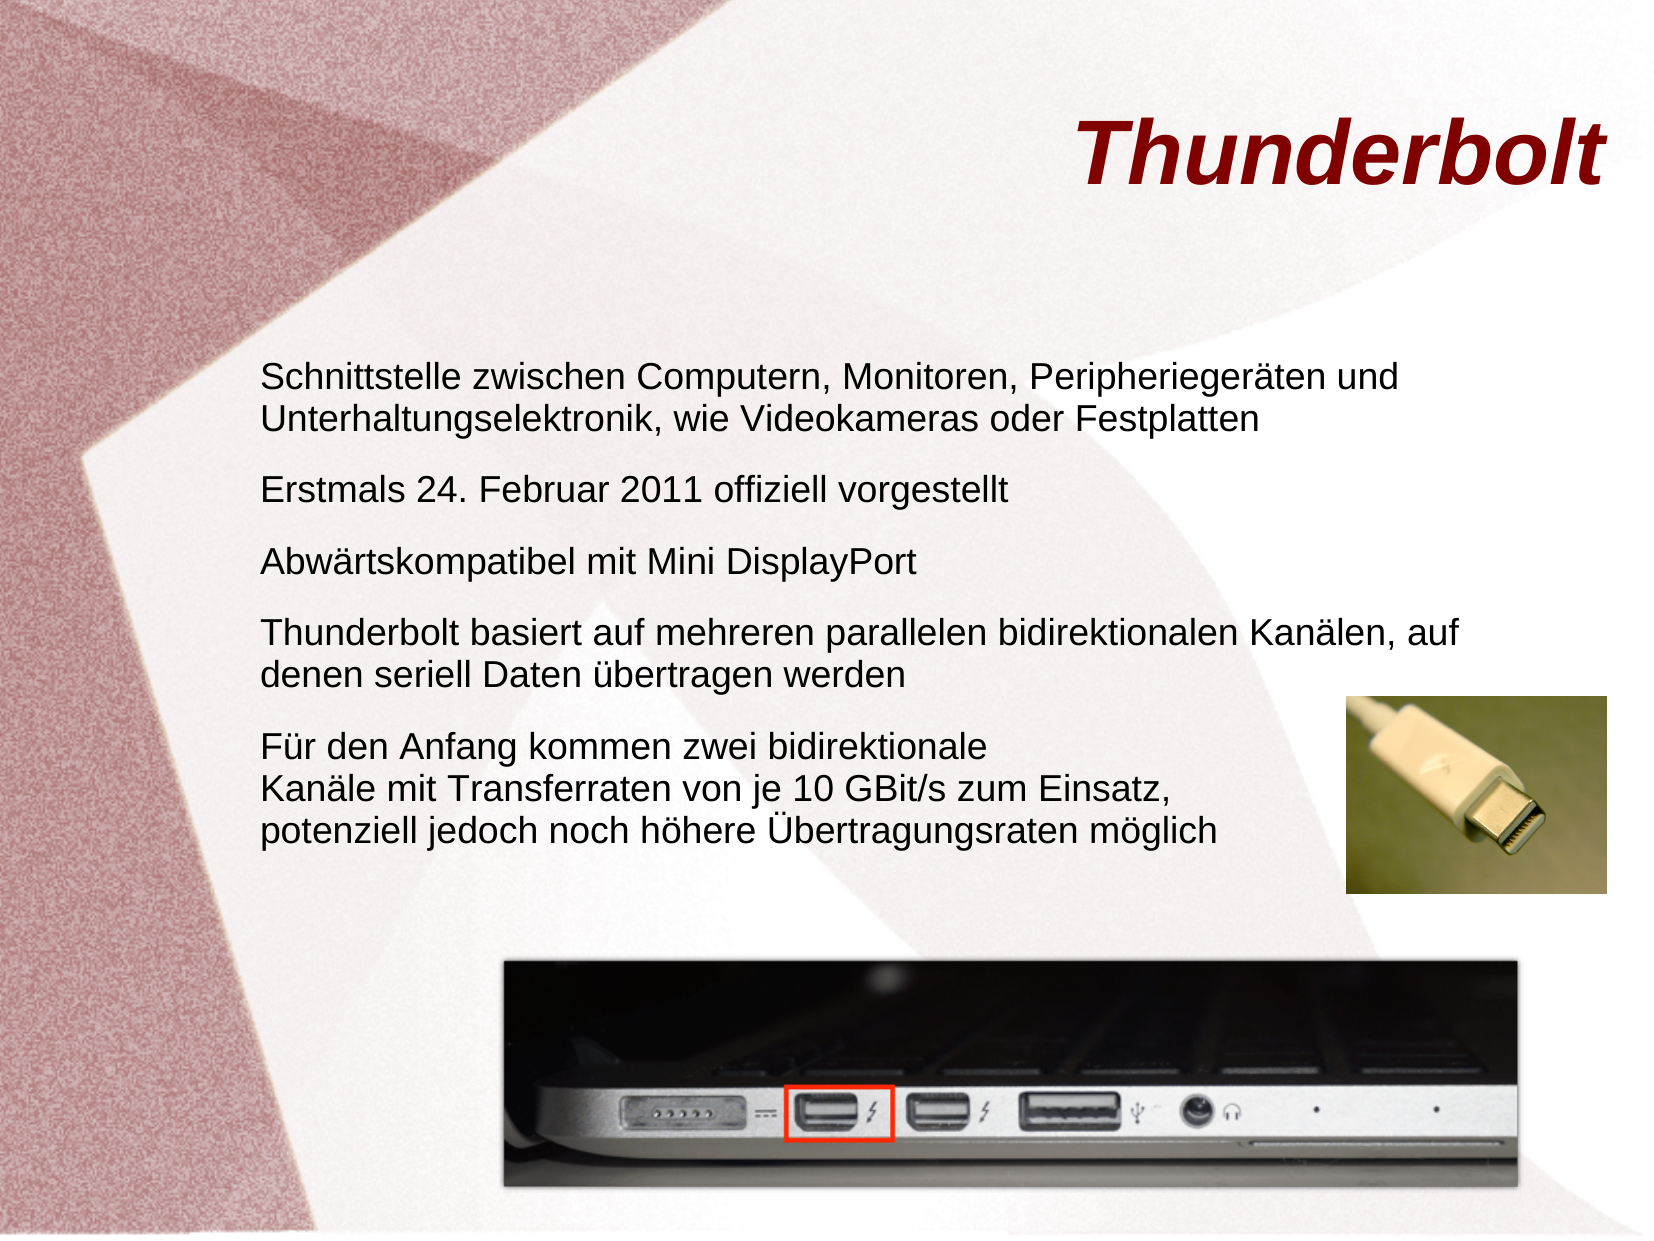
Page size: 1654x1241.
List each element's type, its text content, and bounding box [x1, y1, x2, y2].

title Thunderbolt [596, 49, 1607, 257]
list Schnittstelle zwischen Computern, Monitoren, Peripheriegeräten und Unterhaltungselektronik, wie Videokameras oder Festplatten Erstmals 24. Februar 2011 offiziell vorgestellt Abwärtskompatibel mit Mini DisplayPort Thunderbolt basiert auf mehreren parallelen bidirektionalen Kanälen, auf denen seriell Daten übertragen werden Für den Anfang kommen zwei bidirektionale Kanäle mit Transferraten von je 10 GBit/s zum Einsatz, potenziell jedoch noch höhere Übertragungsraten möglich [189, 355, 1465, 981]
picture [0, 0, 1654, 1241]
